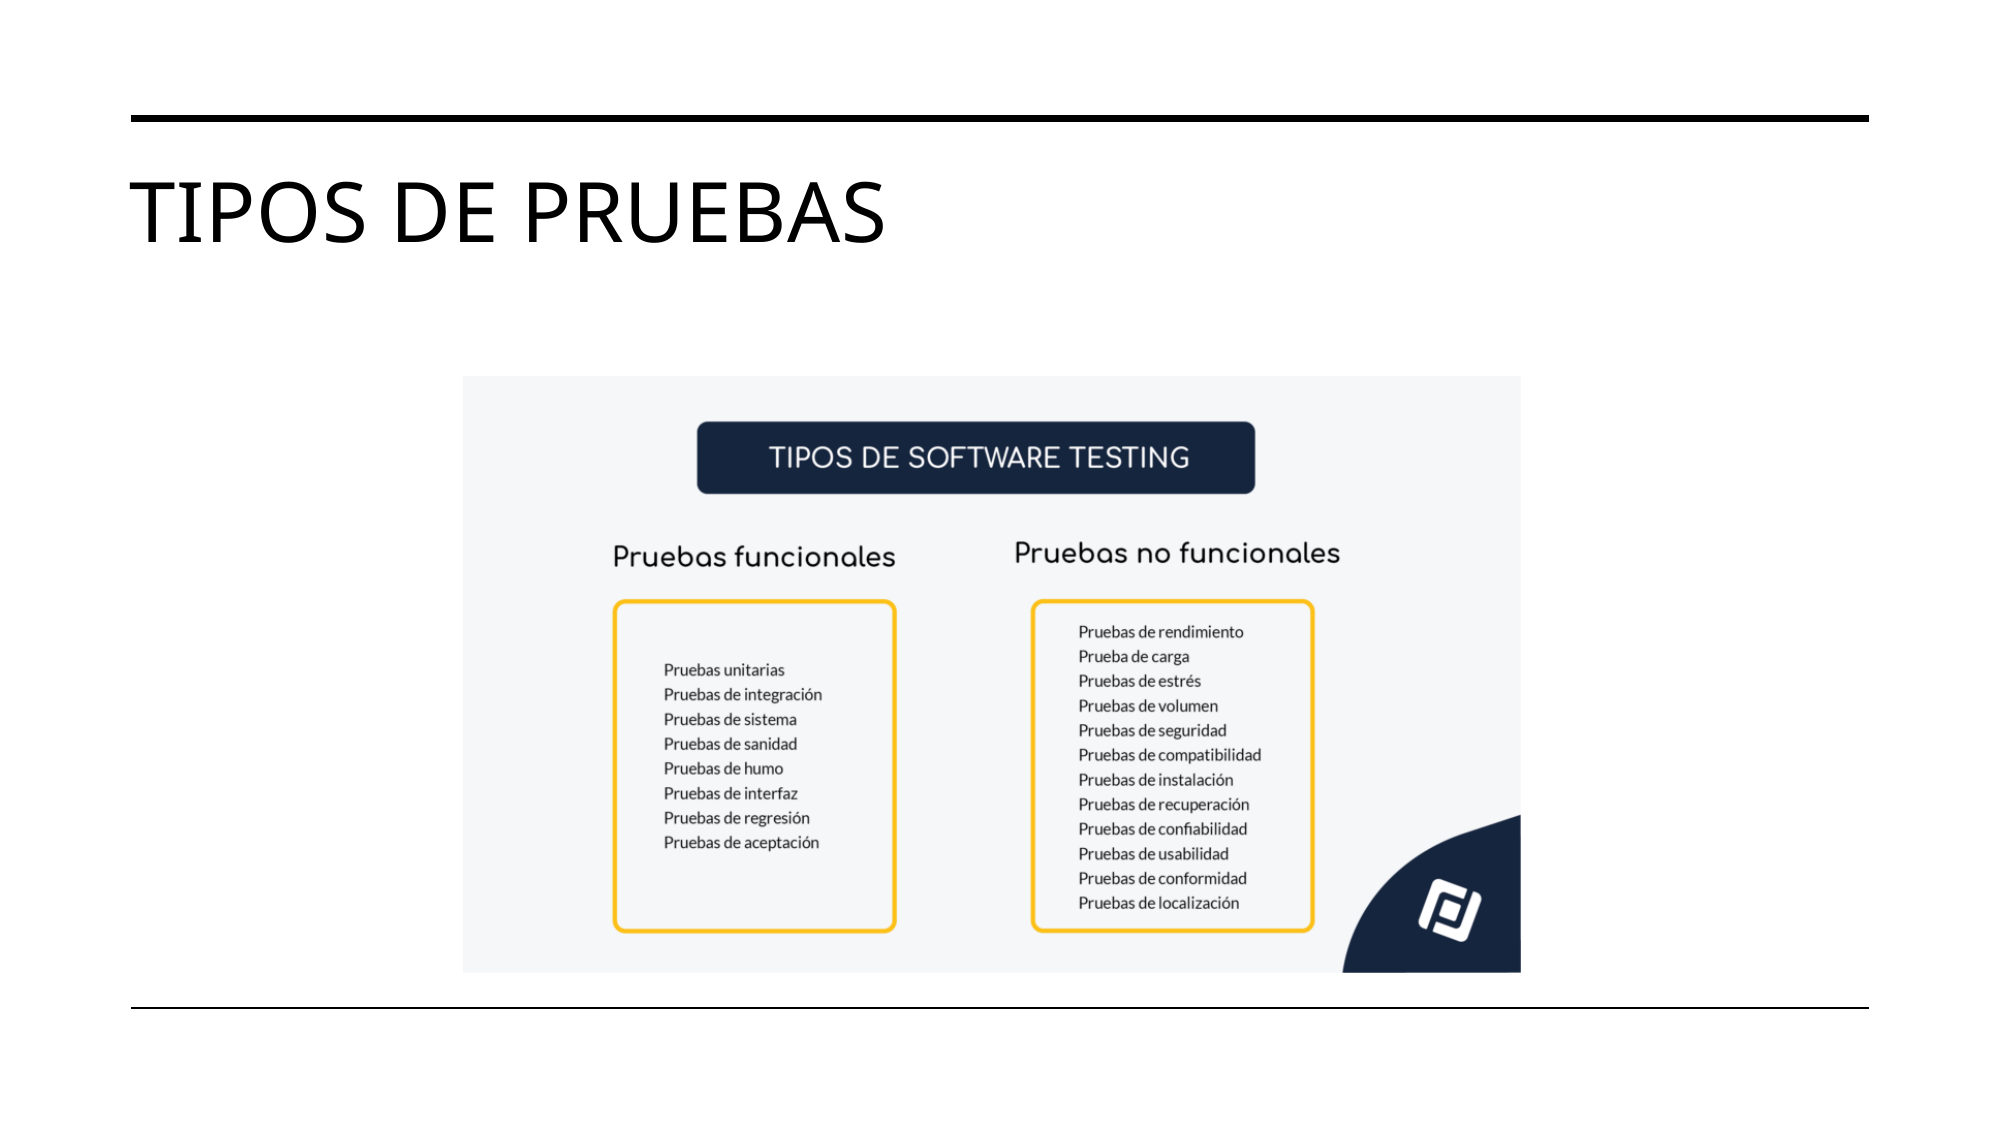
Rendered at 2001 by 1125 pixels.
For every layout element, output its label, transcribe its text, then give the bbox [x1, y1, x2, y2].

picture [463, 376, 1521, 973]
title TIPOS DE PRUEBAS [114, 151, 1869, 377]
